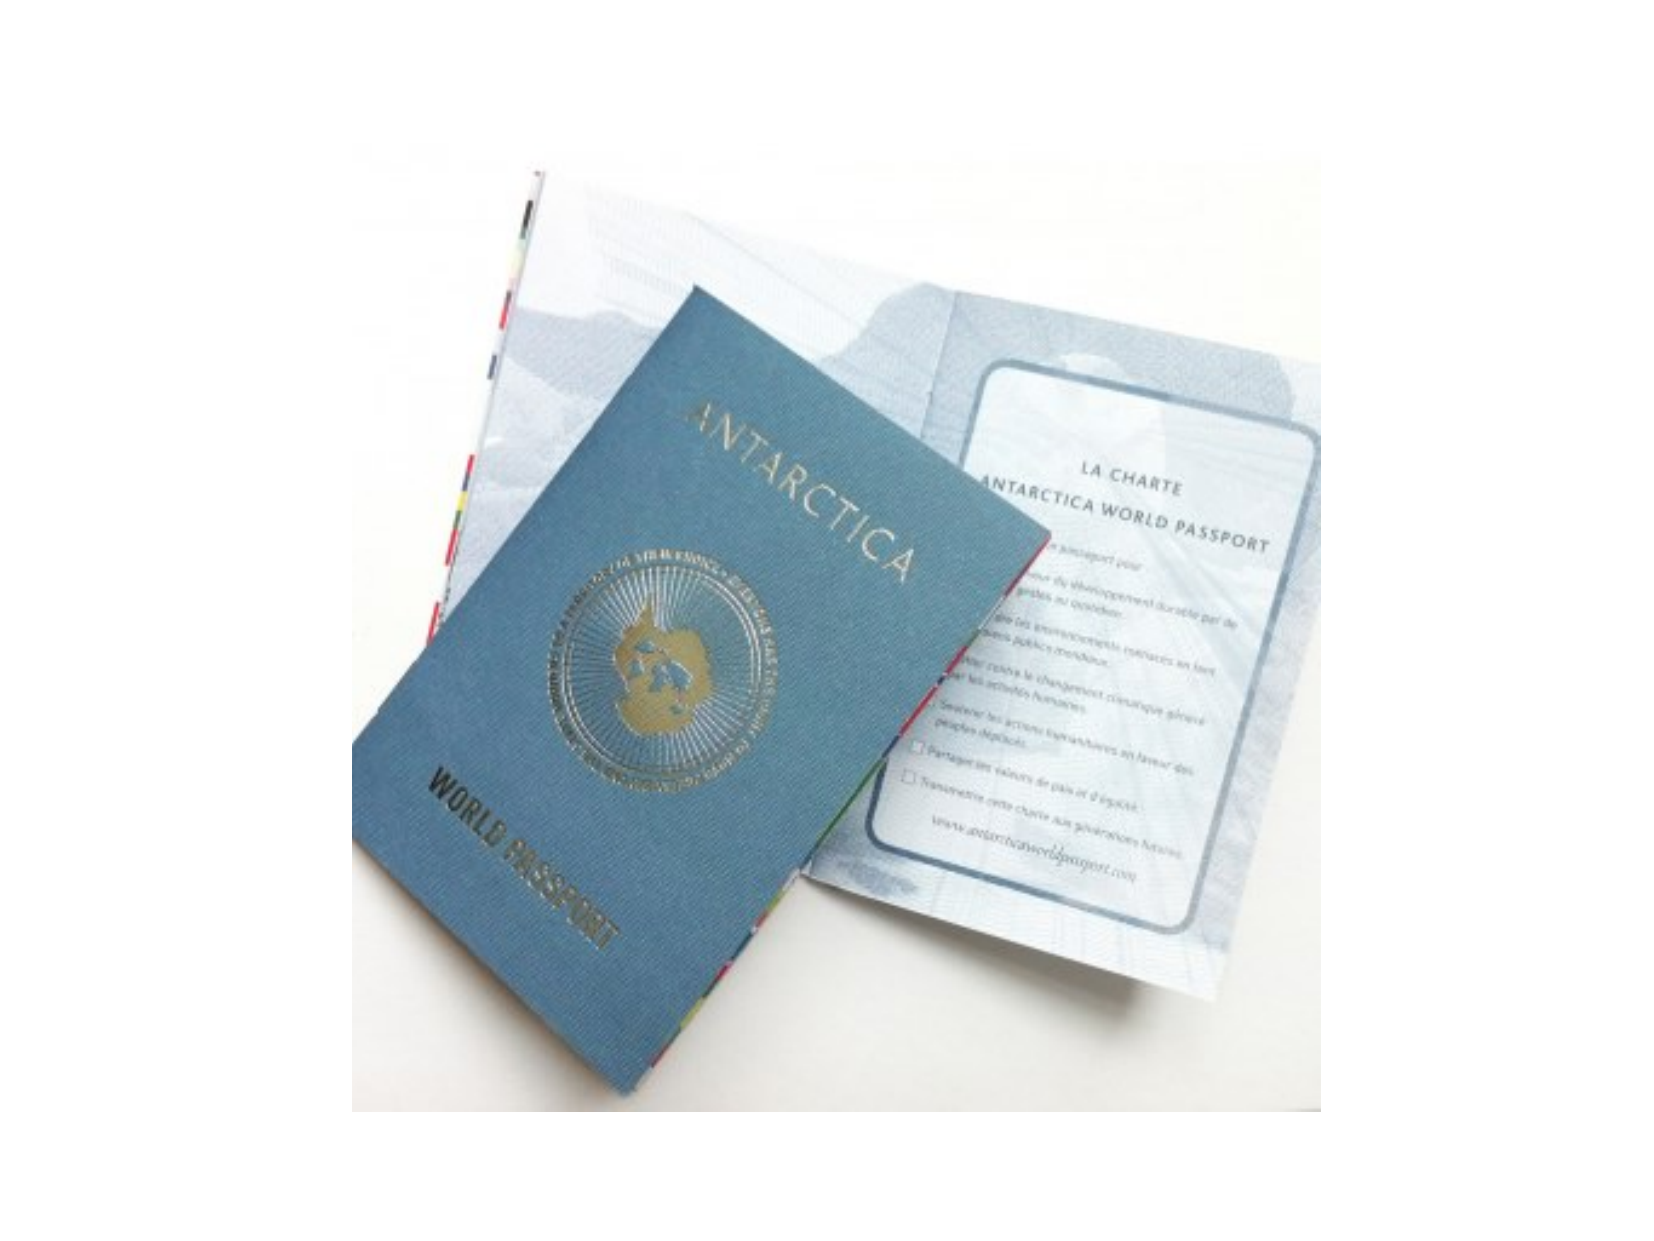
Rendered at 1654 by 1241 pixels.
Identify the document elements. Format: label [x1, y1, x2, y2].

picture [352, 143, 1321, 1112]
